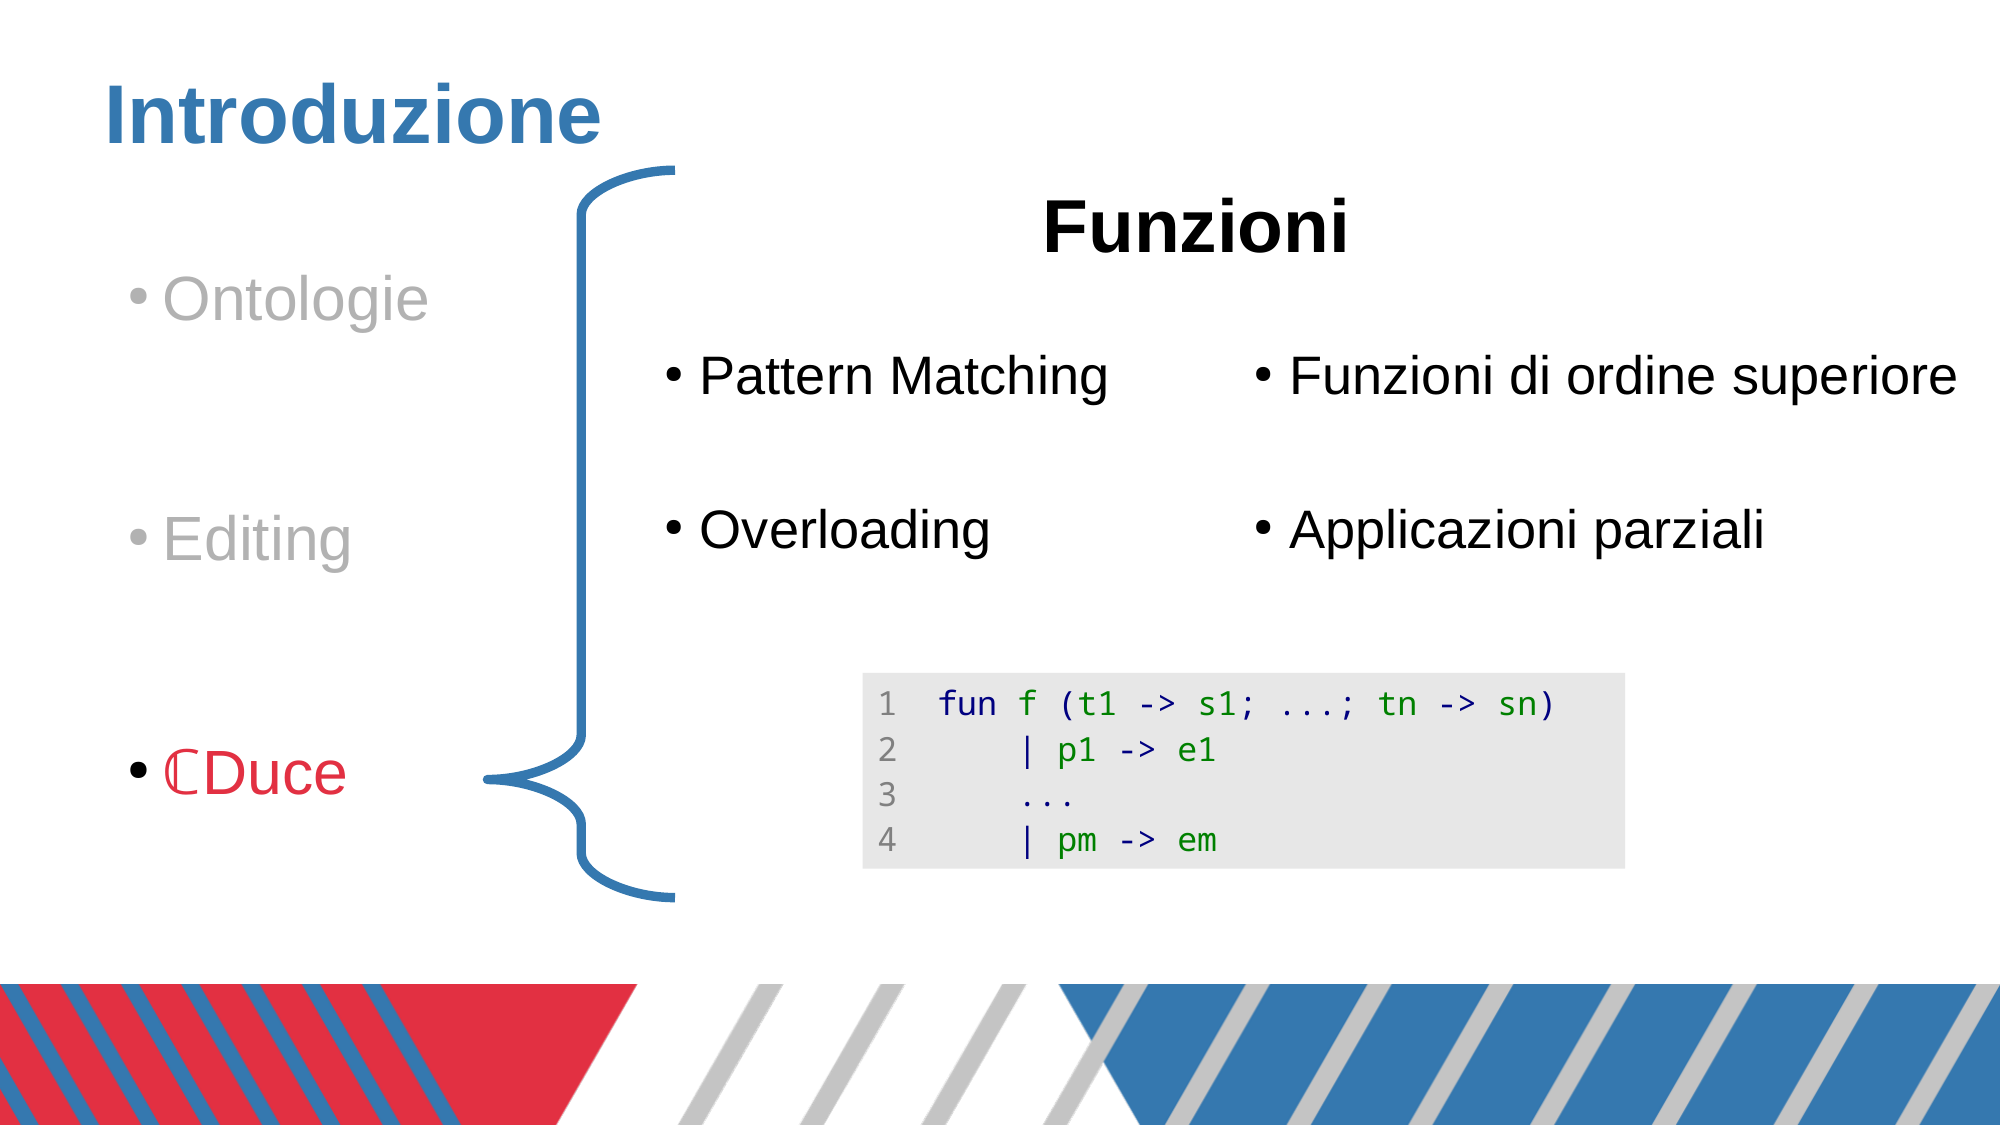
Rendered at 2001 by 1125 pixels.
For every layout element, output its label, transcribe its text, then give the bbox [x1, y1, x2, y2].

text_box Pattern Matching Overloading [649, 338, 1239, 691]
text_box Funzioni di ordine superiore Applicazioni parziali [1239, 338, 2000, 849]
text_box 1 fun f (t1 -> s1; ...; tn -> sn) 2 | p1 -> e1 3 ... 4 | pm -> em [862, 672, 1626, 852]
title Introduzione [89, 64, 1828, 171]
picture [0, 984, 2000, 1125]
text_box Funzioni [1027, 177, 1366, 277]
text_box Ontologie Editing ℂDuce [112, 262, 1801, 976]
